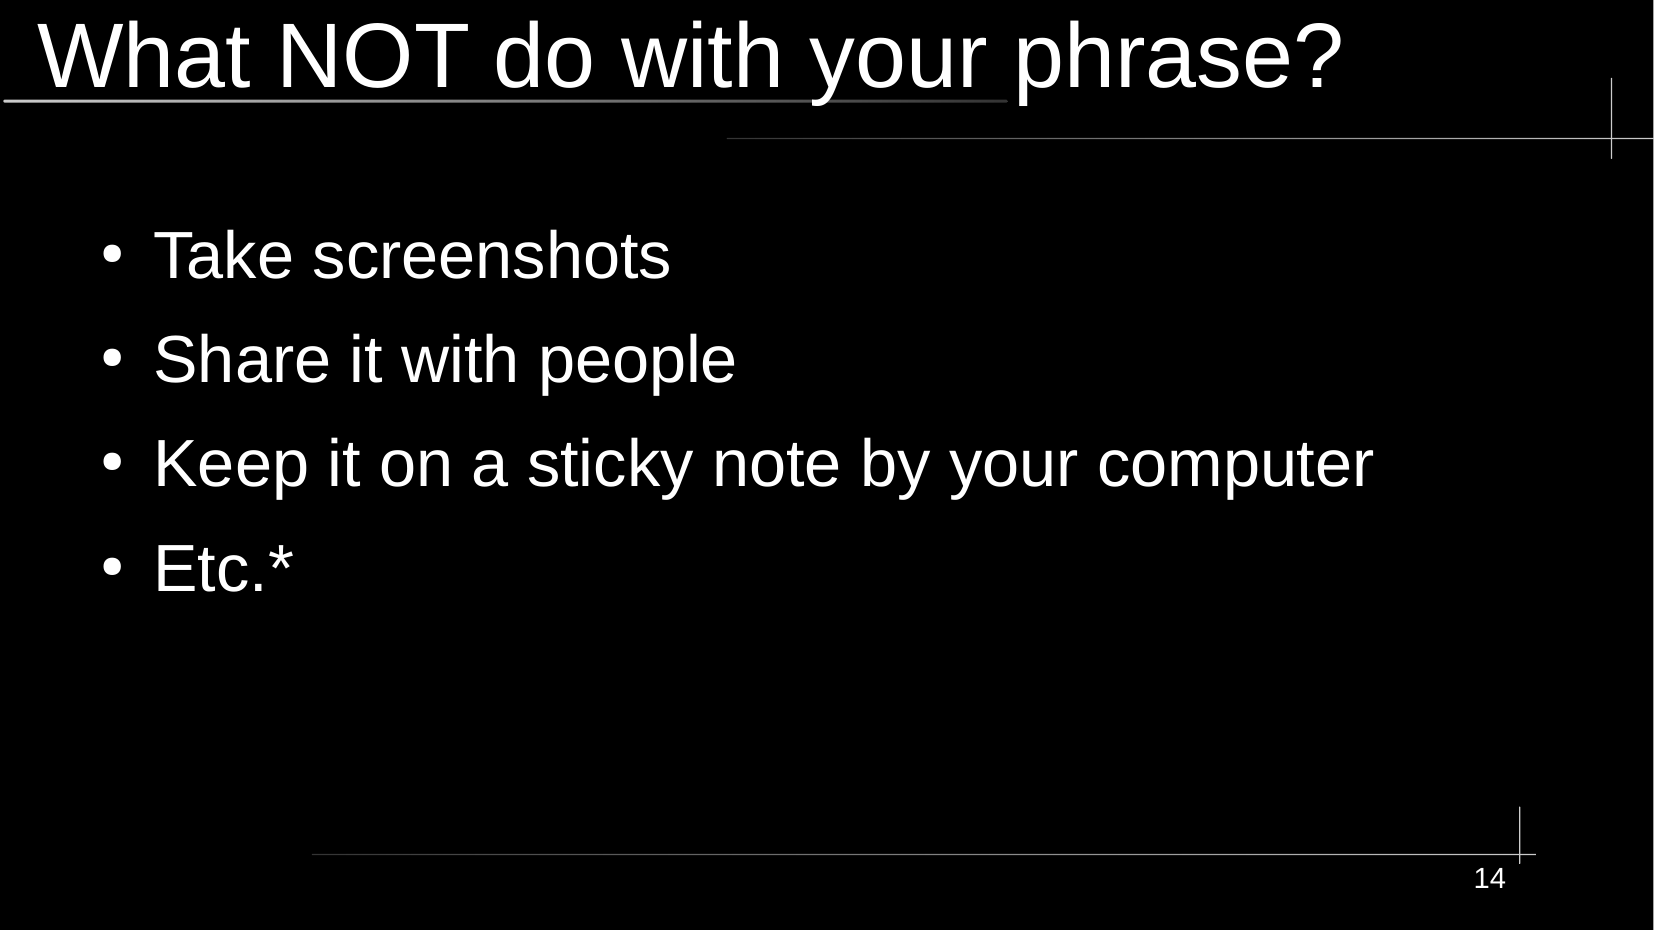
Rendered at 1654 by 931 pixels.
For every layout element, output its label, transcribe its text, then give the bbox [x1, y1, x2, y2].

title What NOT do with your phrase? [37, 0, 1463, 113]
list Take screenshots Share it with people Keep it on a sticky note by your computer Etc.* [82, 217, 1571, 758]
